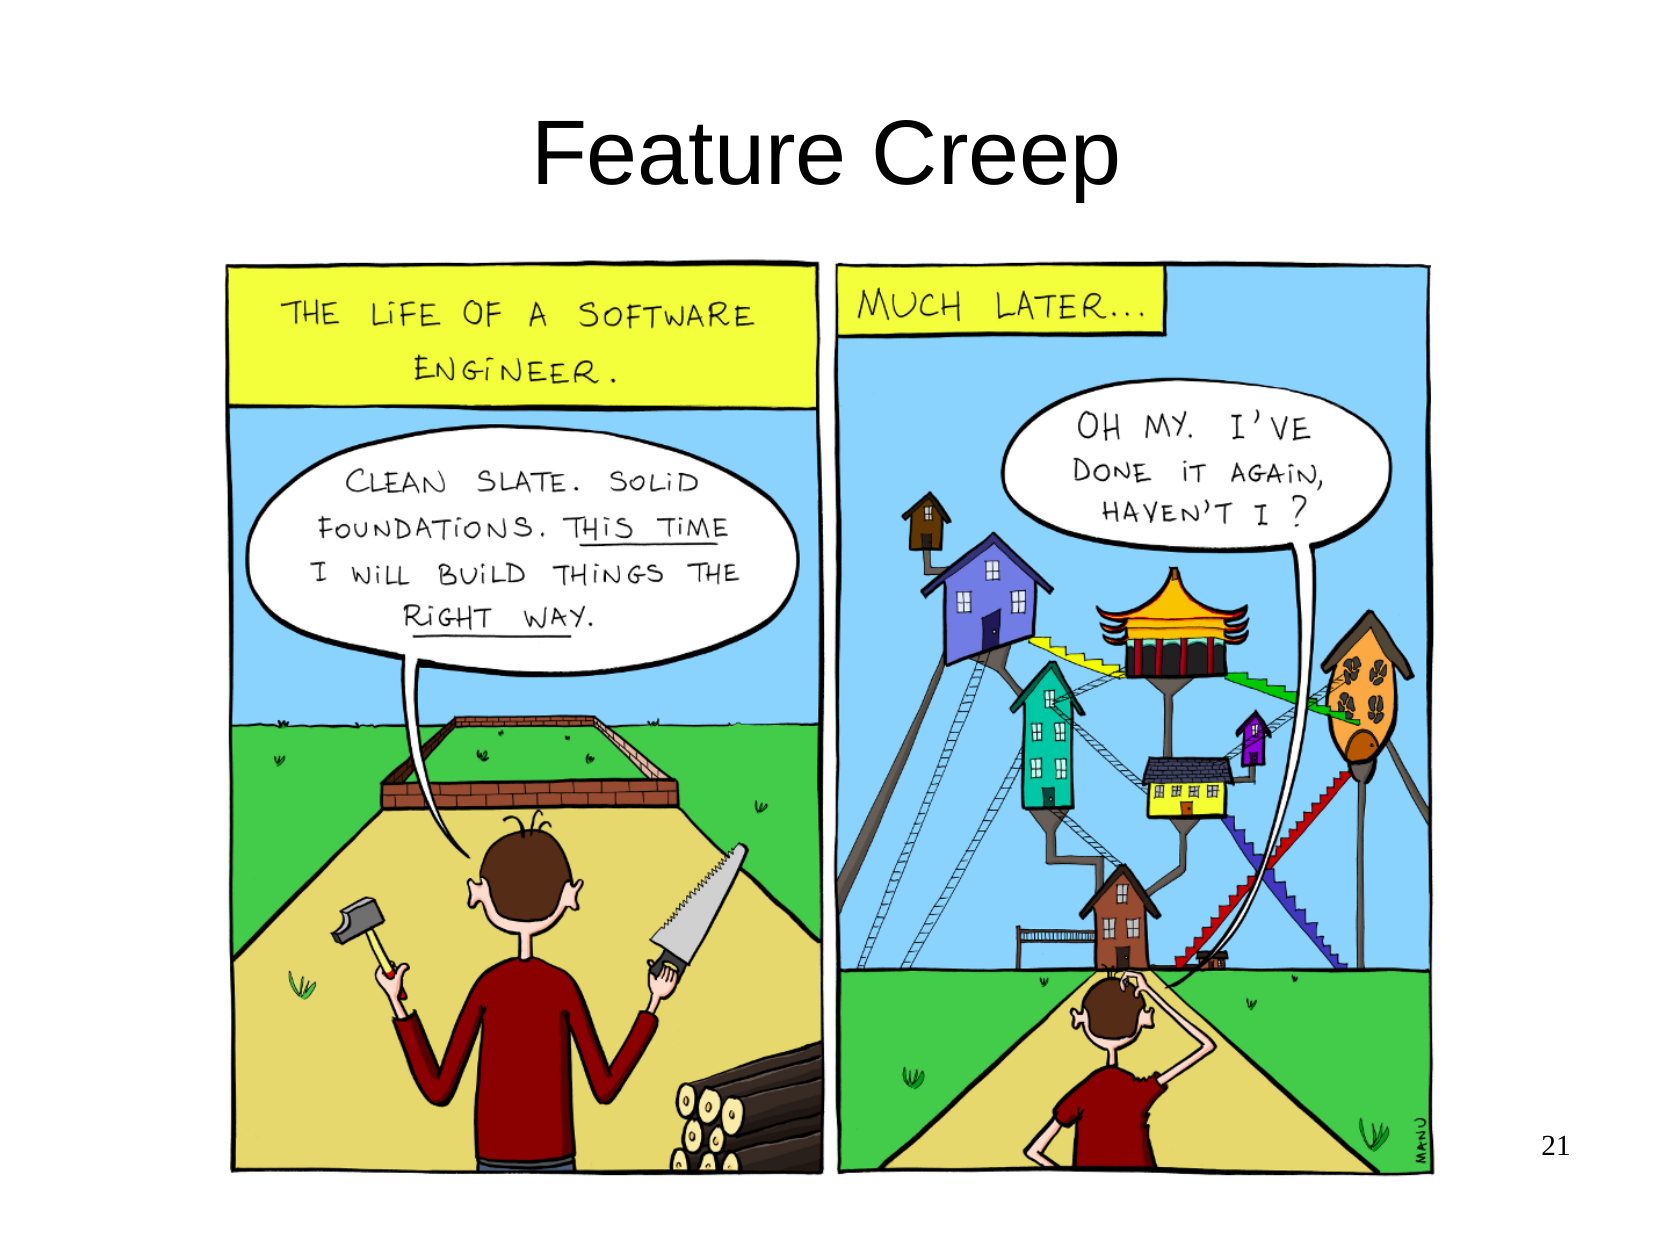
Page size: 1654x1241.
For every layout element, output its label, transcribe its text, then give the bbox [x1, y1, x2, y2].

picture [222, 256, 1438, 1181]
title Feature Creep [82, 49, 1571, 257]
